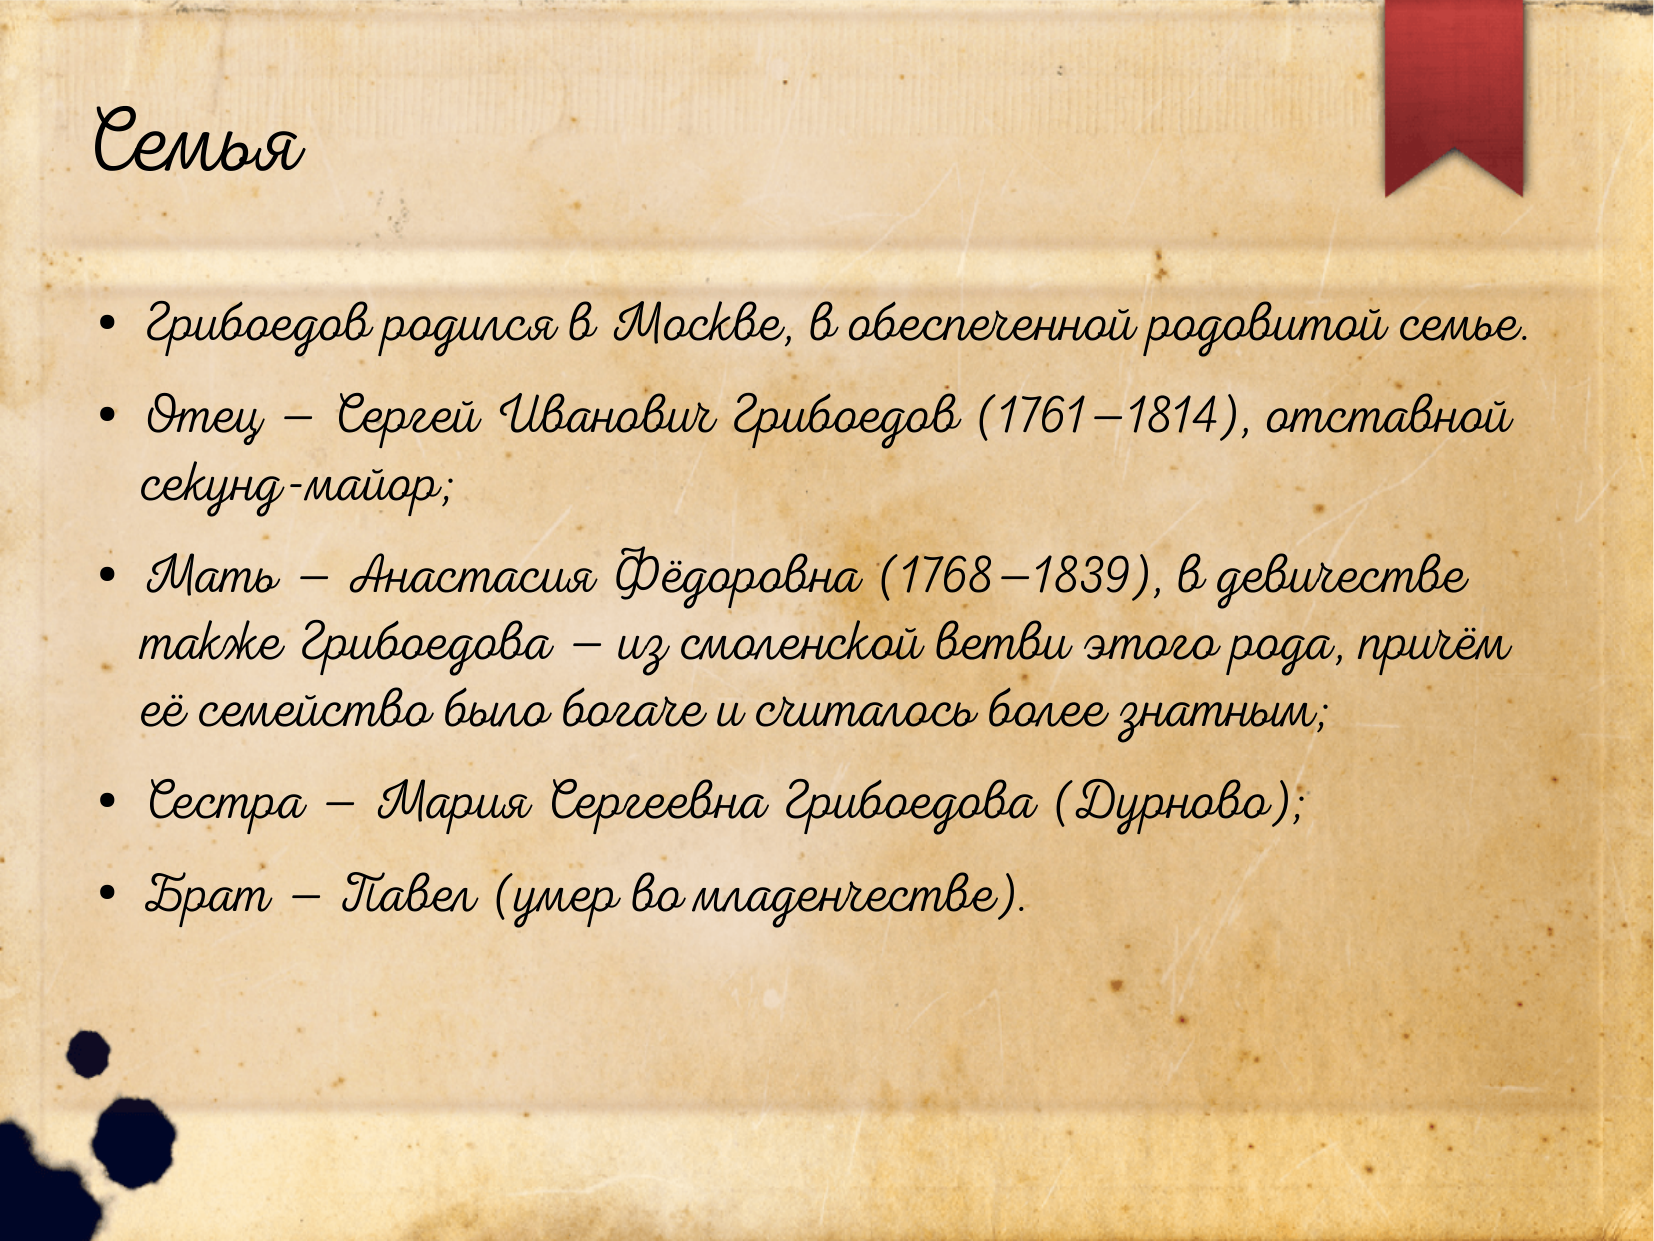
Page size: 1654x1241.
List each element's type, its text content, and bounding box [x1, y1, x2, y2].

picture [0, 0, 1654, 1241]
title Семья [82, 49, 1347, 237]
list Грибоедов родился в Москве, в обеспеченной родовитой семье. Отец — Сергей Иванович Грибоедов (1761—1814), отставной секунд-майор; Мать — Анастасия Фёдоровна (1768—1839), в девичестве также Грибоедова — из смоленской ветви этого рода, причём её семейство было богаче и считалось более знатным; Сестра — Мария Сергеевна Грибоедова (Дурново); Брат — Павел (умер во младенчестве). [82, 290, 1538, 1010]
